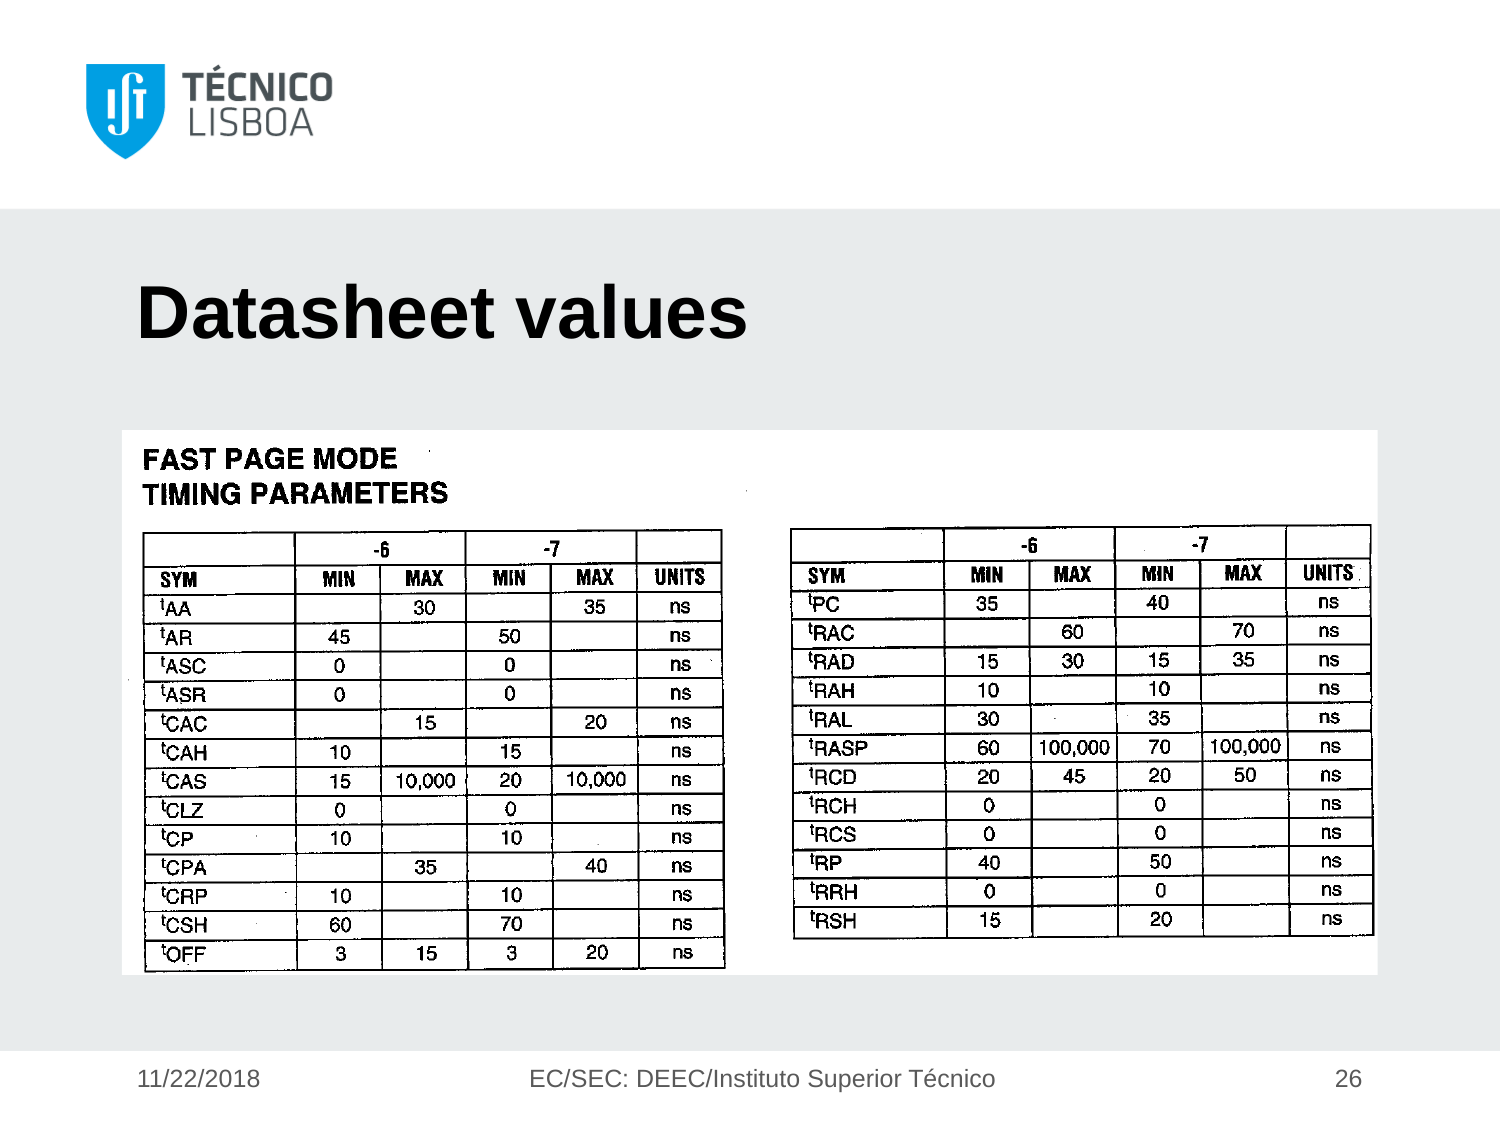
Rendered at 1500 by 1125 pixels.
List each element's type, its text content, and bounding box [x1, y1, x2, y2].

footer EC/SEC: DEEC/Instituto Superior Técnico [512, 1052, 1021, 1103]
slide_number 11/22/2018 [121, 1052, 425, 1103]
title Datasheet values [121, 237, 1378, 381]
picture [0, 0, 1500, 1125]
slide_number <number> [1077, 1052, 1378, 1103]
